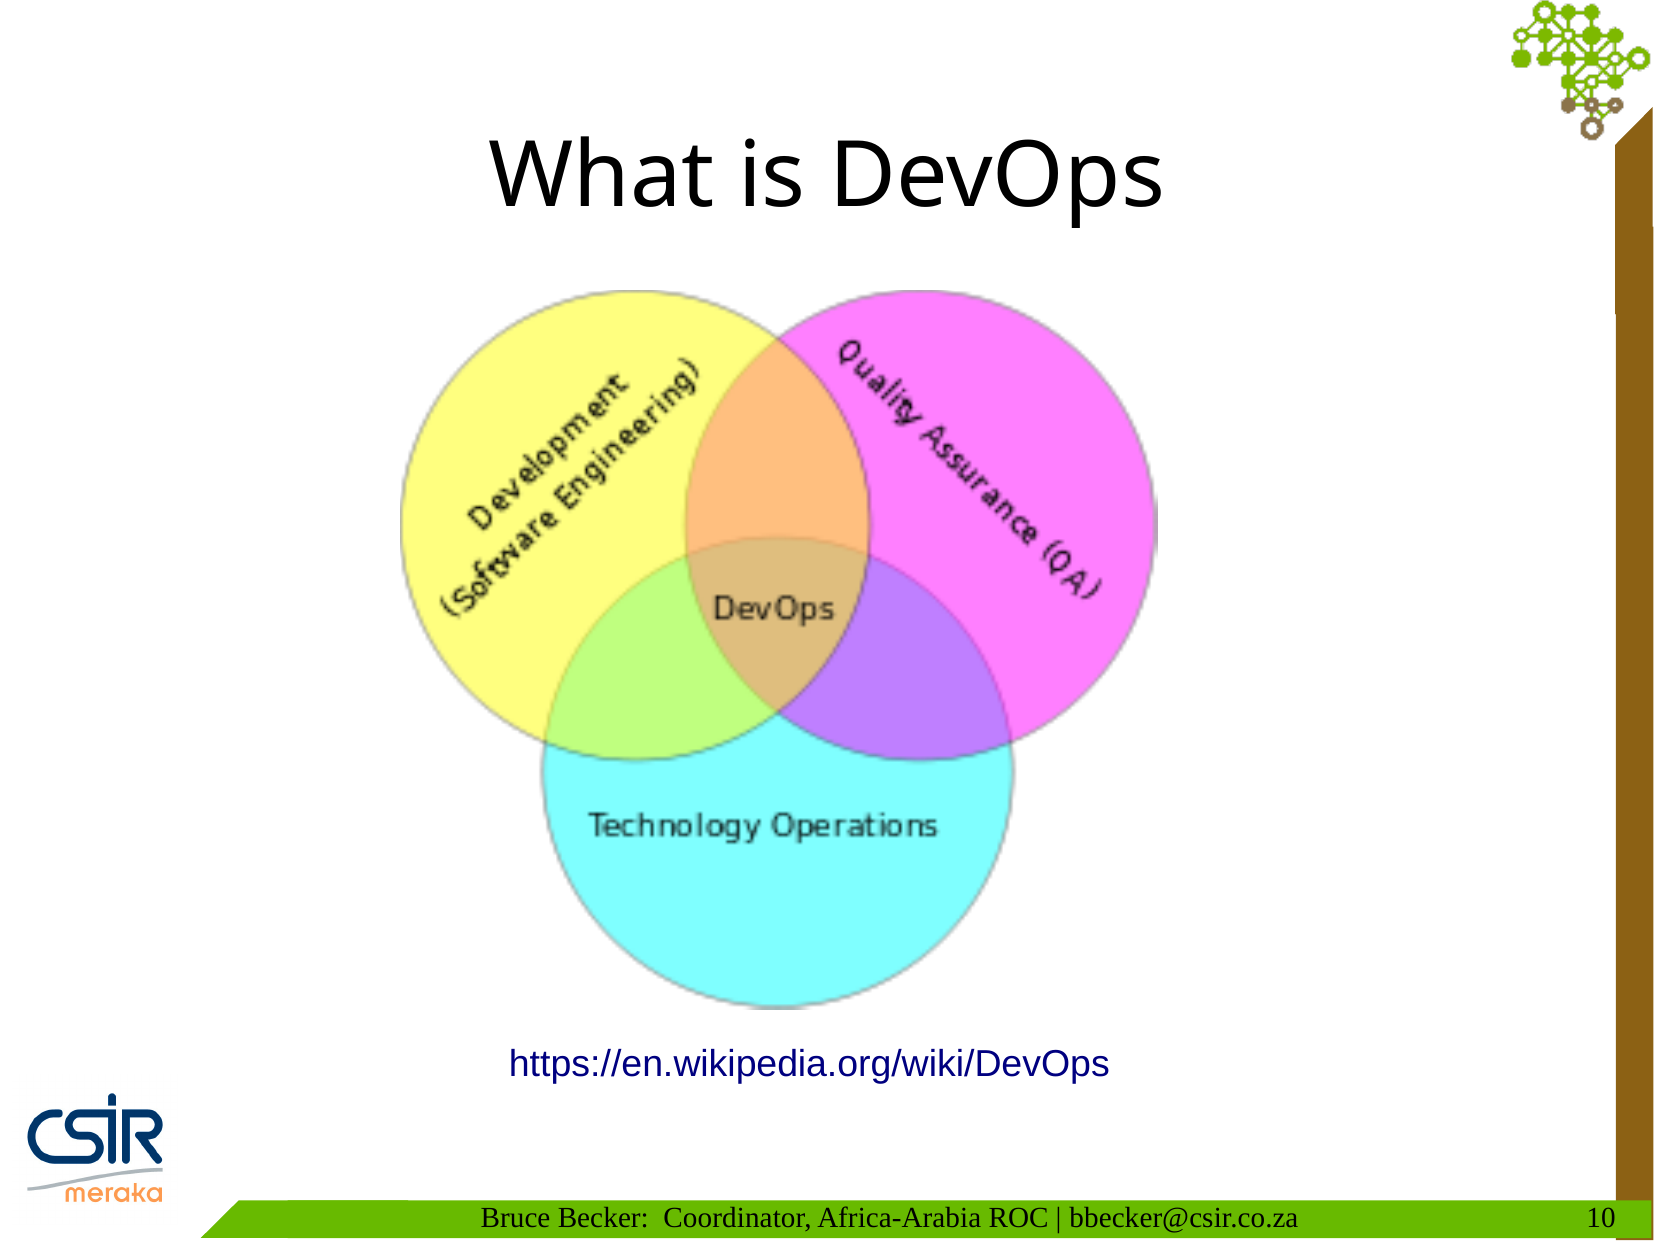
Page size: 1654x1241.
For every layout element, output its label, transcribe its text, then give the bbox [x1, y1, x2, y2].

picture [1503, 0, 1654, 144]
picture [400, 290, 1158, 1010]
text_box https://en.wikipedia.org/wiki/DevOps [494, 1035, 1126, 1092]
picture [12, 1074, 178, 1225]
title What is DevOps [82, 67, 1571, 275]
